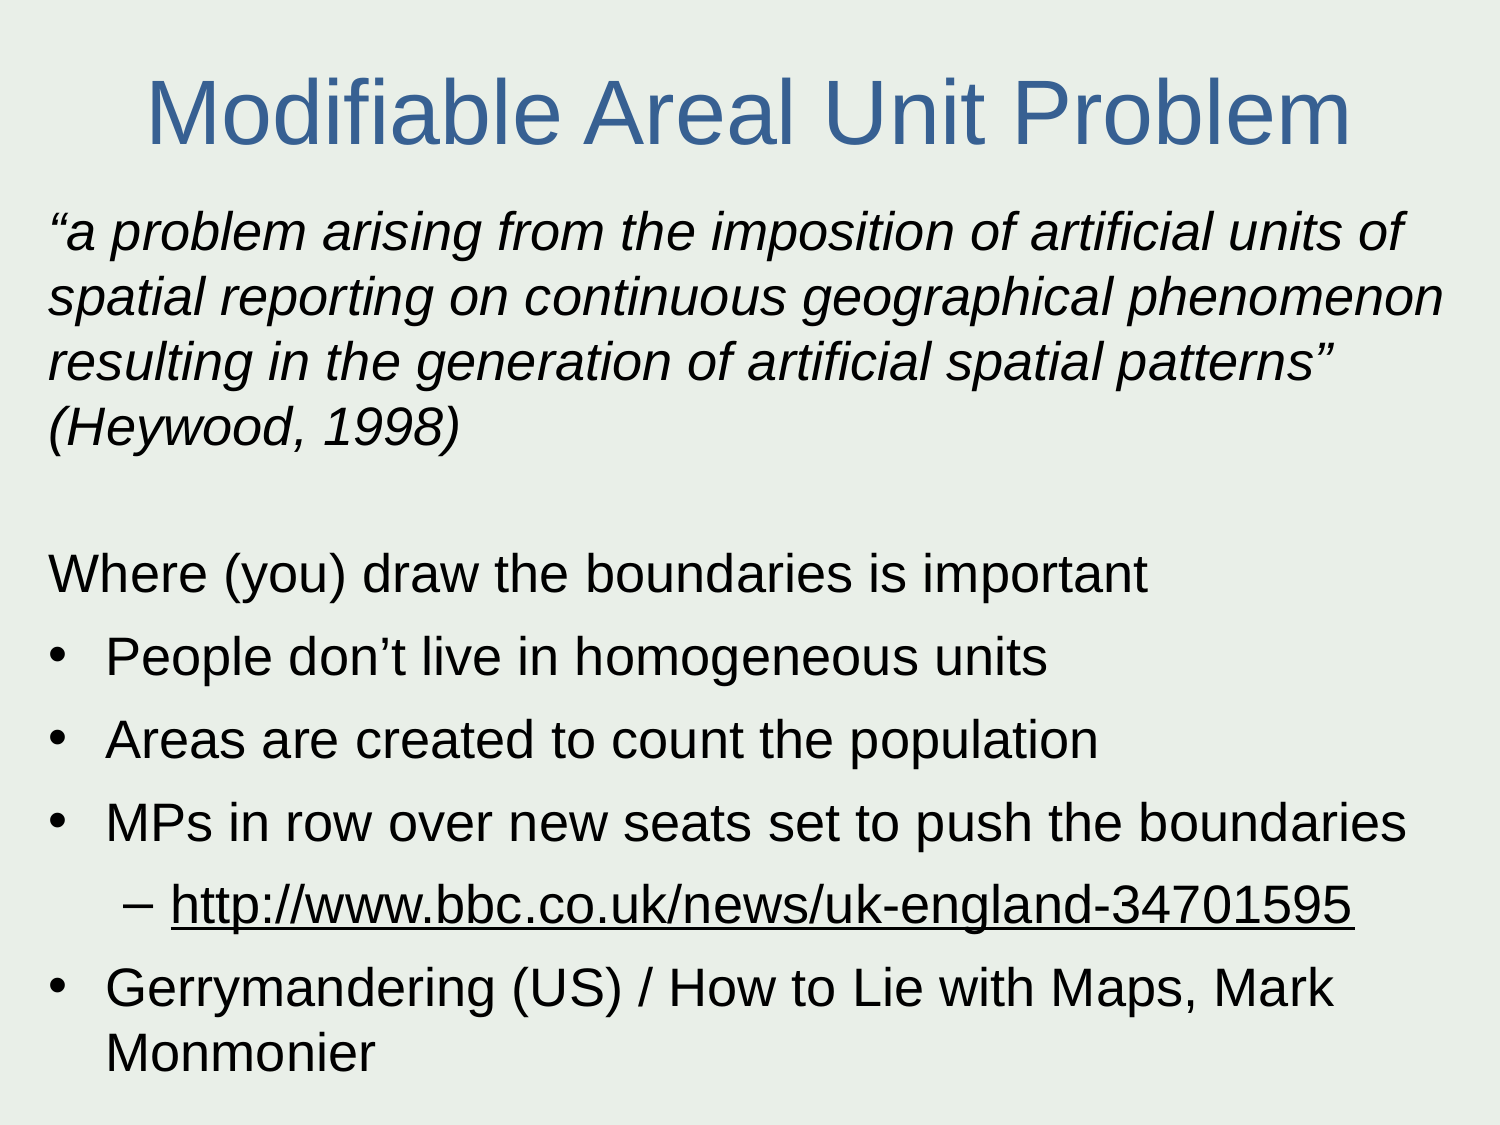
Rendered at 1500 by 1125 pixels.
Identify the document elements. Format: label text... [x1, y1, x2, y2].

text_box Modifiable Areal Unit Problem [74, 45, 1425, 188]
text_box “a problem arising from the imposition of artificial units of spatial reporting on continuous geographical phenomenon resulting in the generation of artificial spatial patterns” (Heywood, 1998) Where (you) draw the boundaries is important People don’t live in homogeneous units Areas are created to count the population MPs in row over new seats set to push the boundaries http://www.bbc.co.uk/news/uk-england-34701595 Gerrymandering (US) / How to Lie with Maps, Mark Monmonier [33, 188, 1465, 1026]
